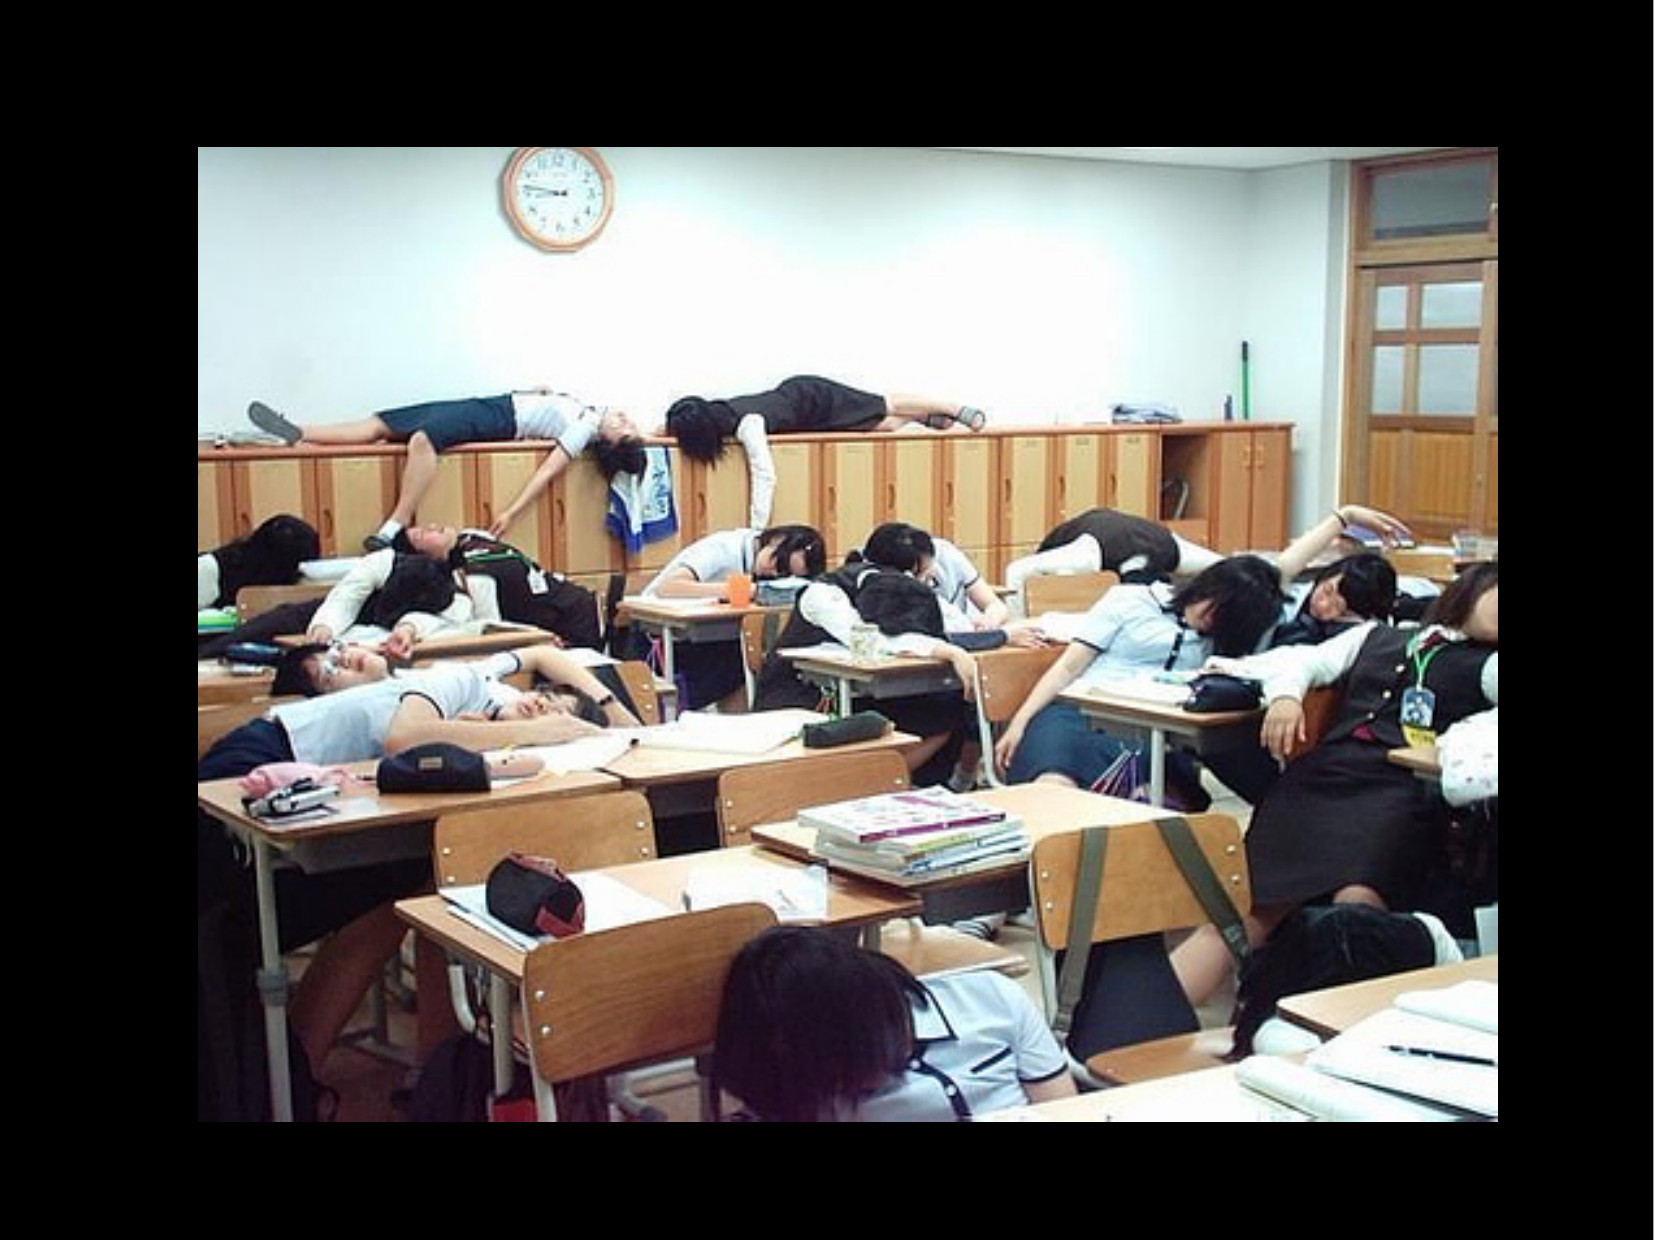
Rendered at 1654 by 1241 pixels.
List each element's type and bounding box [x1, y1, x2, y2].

picture [198, 147, 1498, 1123]
